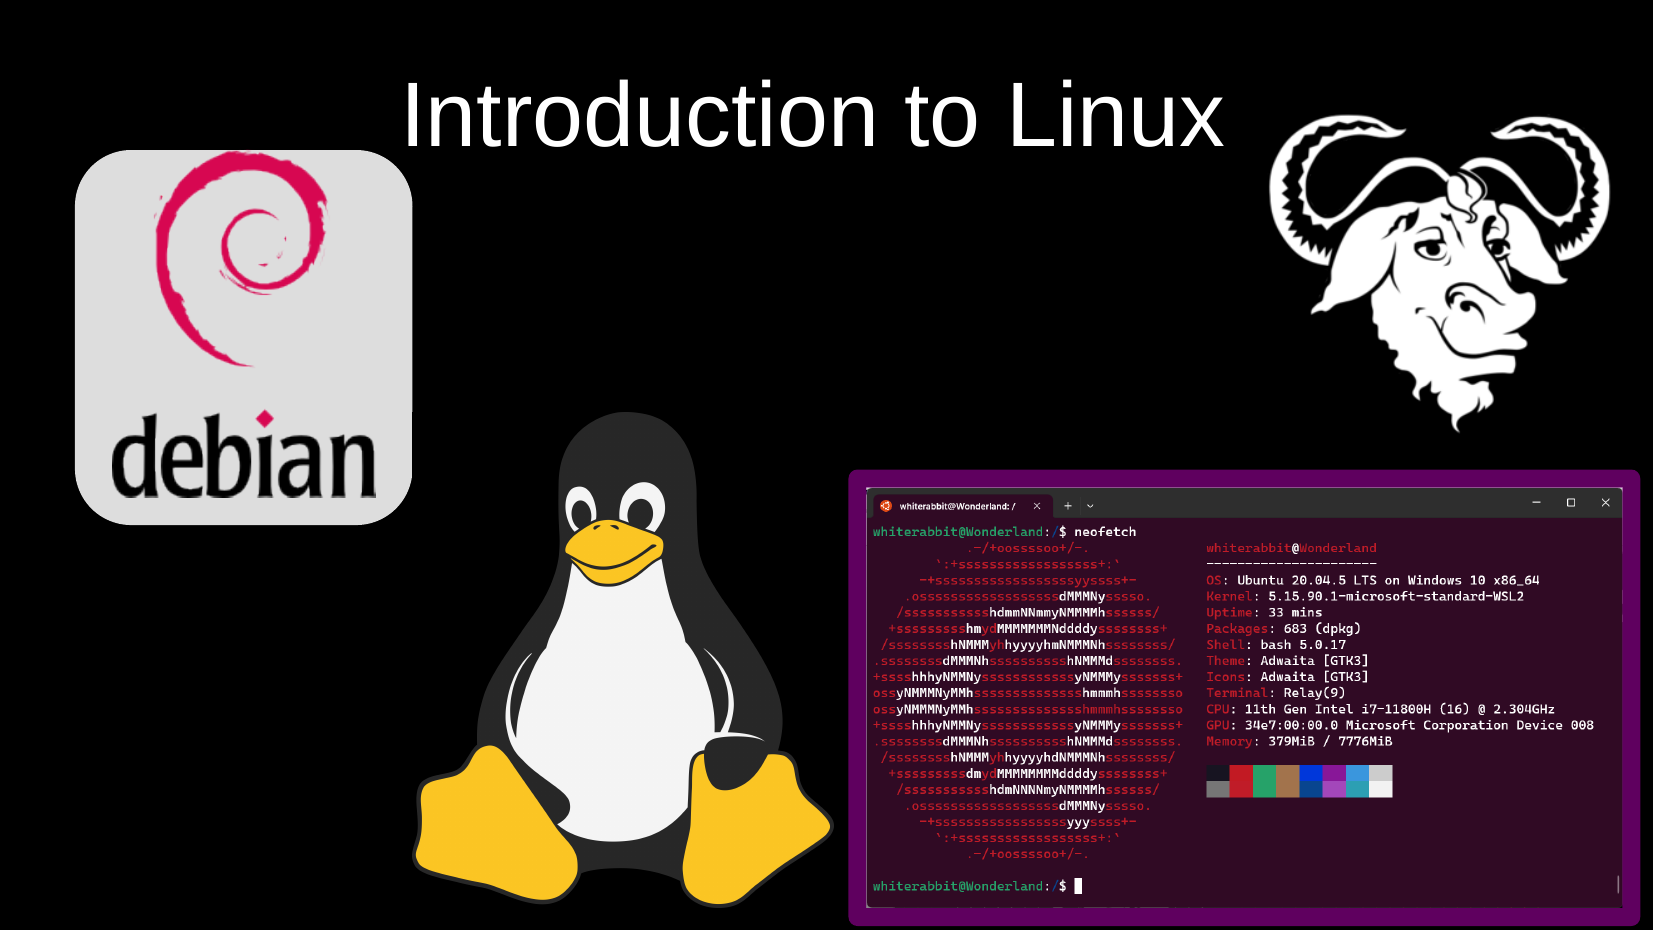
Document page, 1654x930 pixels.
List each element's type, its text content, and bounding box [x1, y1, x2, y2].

picture [112, 149, 376, 498]
picture [866, 487, 1623, 908]
title Introduction to Linux [82, 37, 1571, 193]
picture [1267, 112, 1613, 450]
text_box [74, 153, 413, 526]
picture [412, 412, 834, 908]
